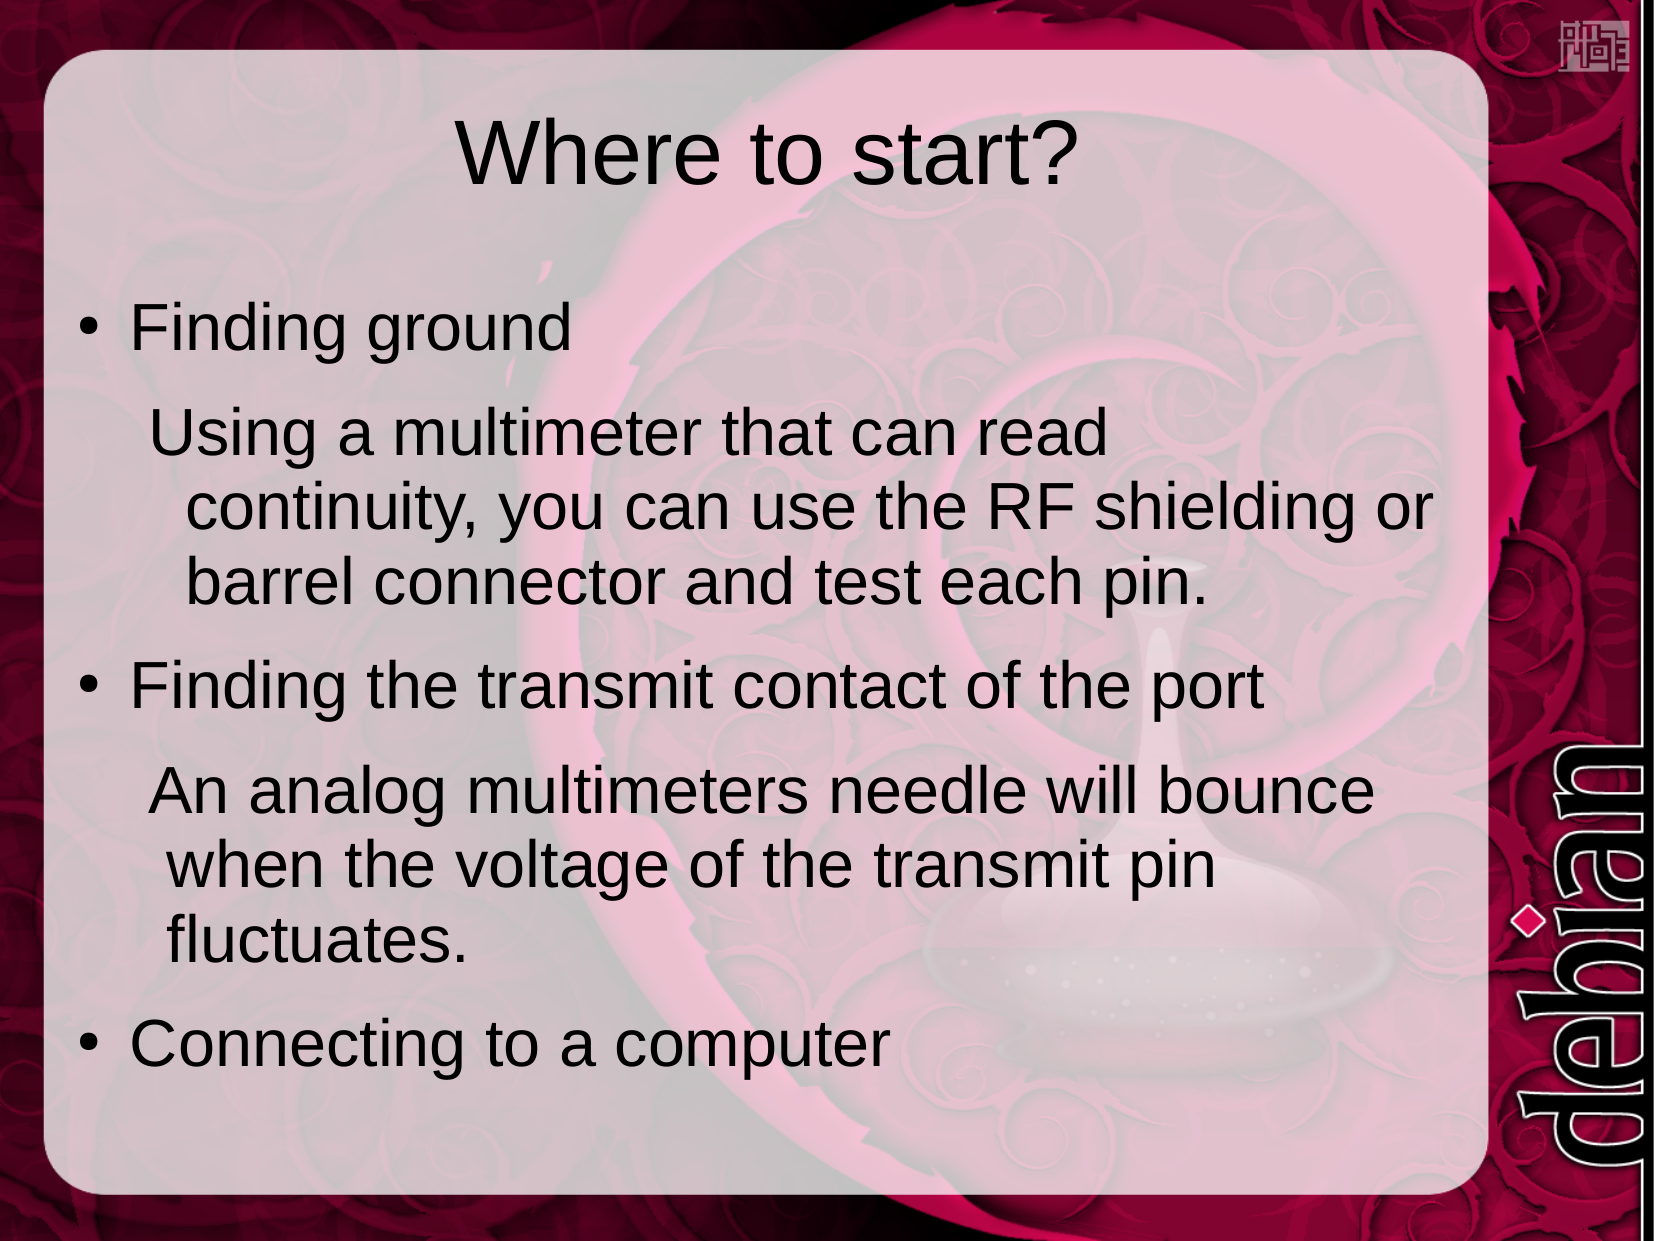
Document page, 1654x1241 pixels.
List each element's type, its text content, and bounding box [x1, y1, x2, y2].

picture [0, 0, 1654, 1241]
list Finding ground Using a multimeter that can read continuity, you can use the RF shielding or barrel connector and test each pin. Finding the transmit contact of the port An analog multimeters needle will bounce when the voltage of the transmit pin fluctuates. Connecting to a computer [59, 290, 1477, 1109]
title Where to start? [59, 49, 1477, 257]
